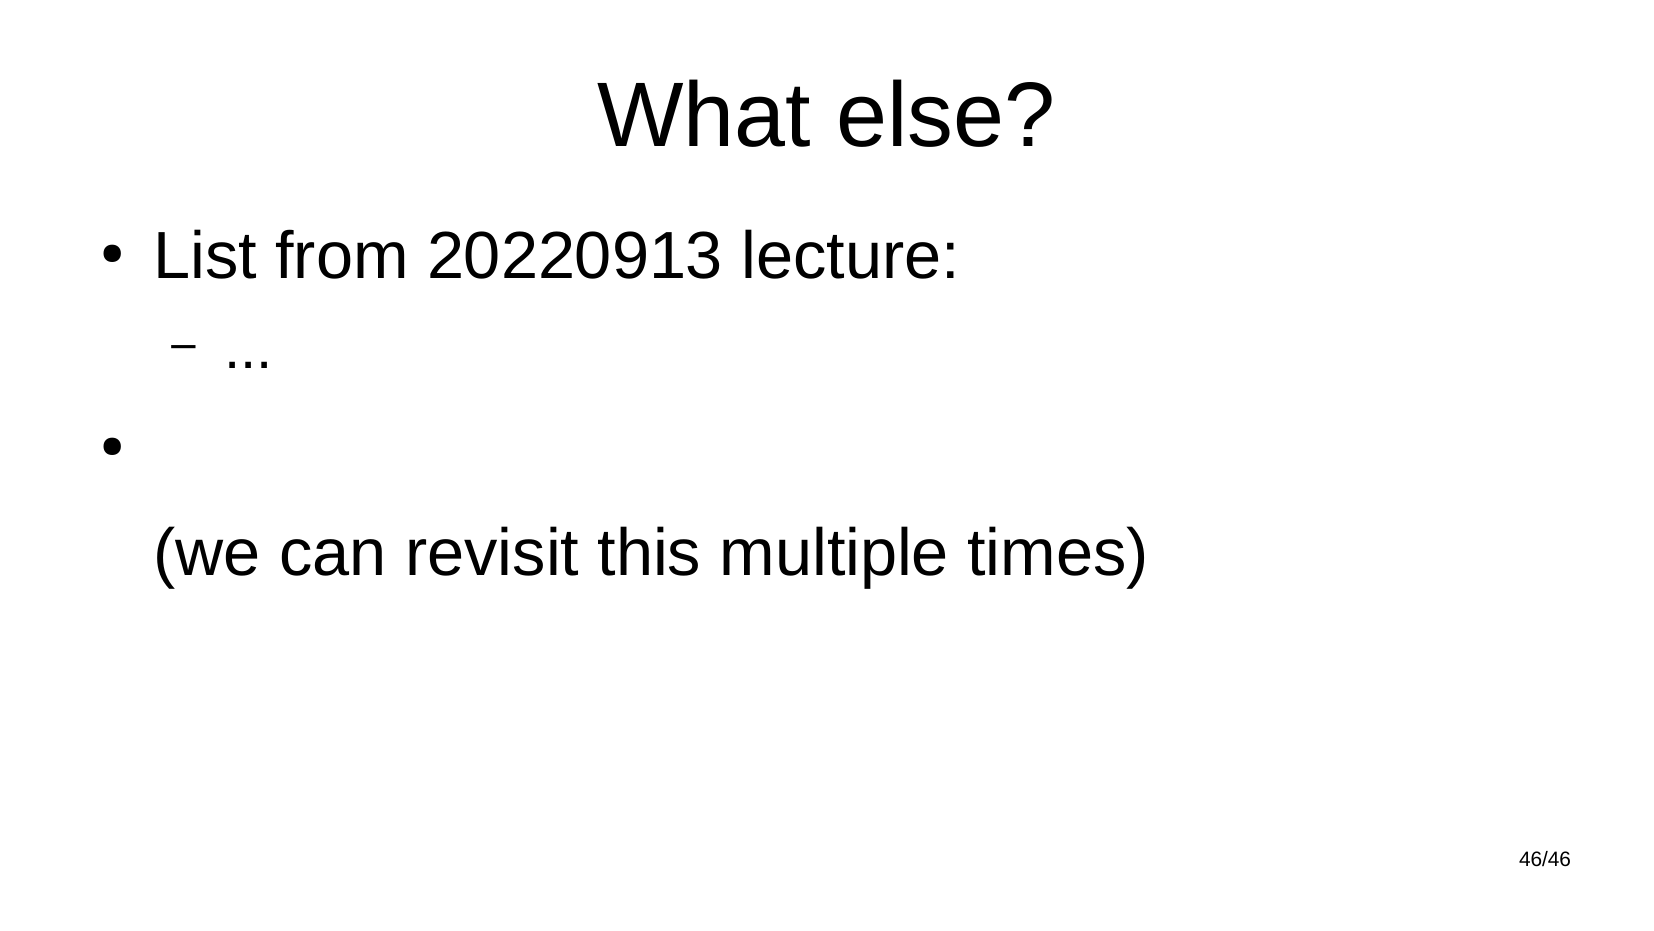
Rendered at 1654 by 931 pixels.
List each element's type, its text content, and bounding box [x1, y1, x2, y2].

title What else? [82, 37, 1571, 193]
list List from 20220913 lecture: ... (we can revisit this multiple times) [82, 217, 1571, 758]
